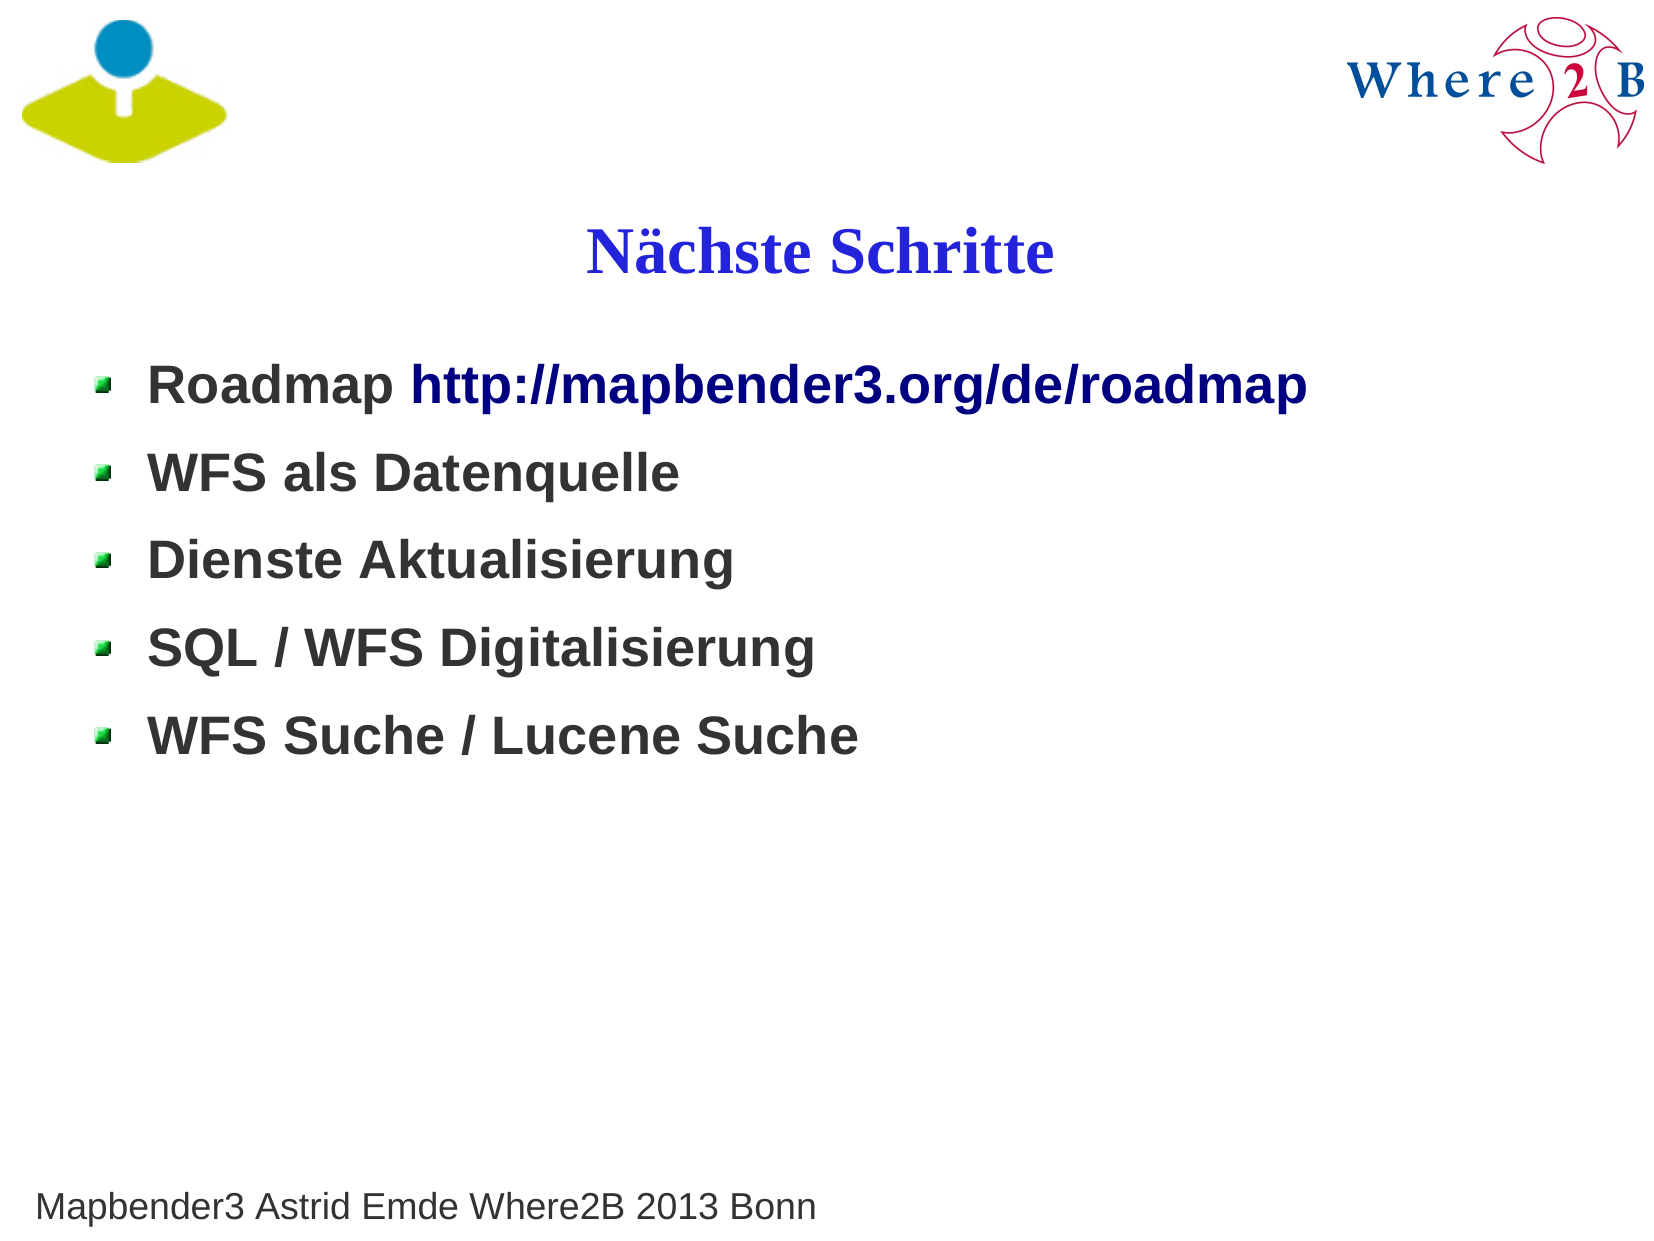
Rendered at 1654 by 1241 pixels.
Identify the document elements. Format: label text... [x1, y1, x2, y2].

title Nächste Schritte [76, 177, 1565, 325]
picture [1347, 17, 1644, 164]
picture [22, 20, 231, 163]
list Roadmap http://mapbender3.org/de/roadmap WFS als Datenquelle Dienste Aktualisierung SQL / WFS Digitalisierung WFS Suche / Lucene Suche [76, 354, 1565, 1173]
